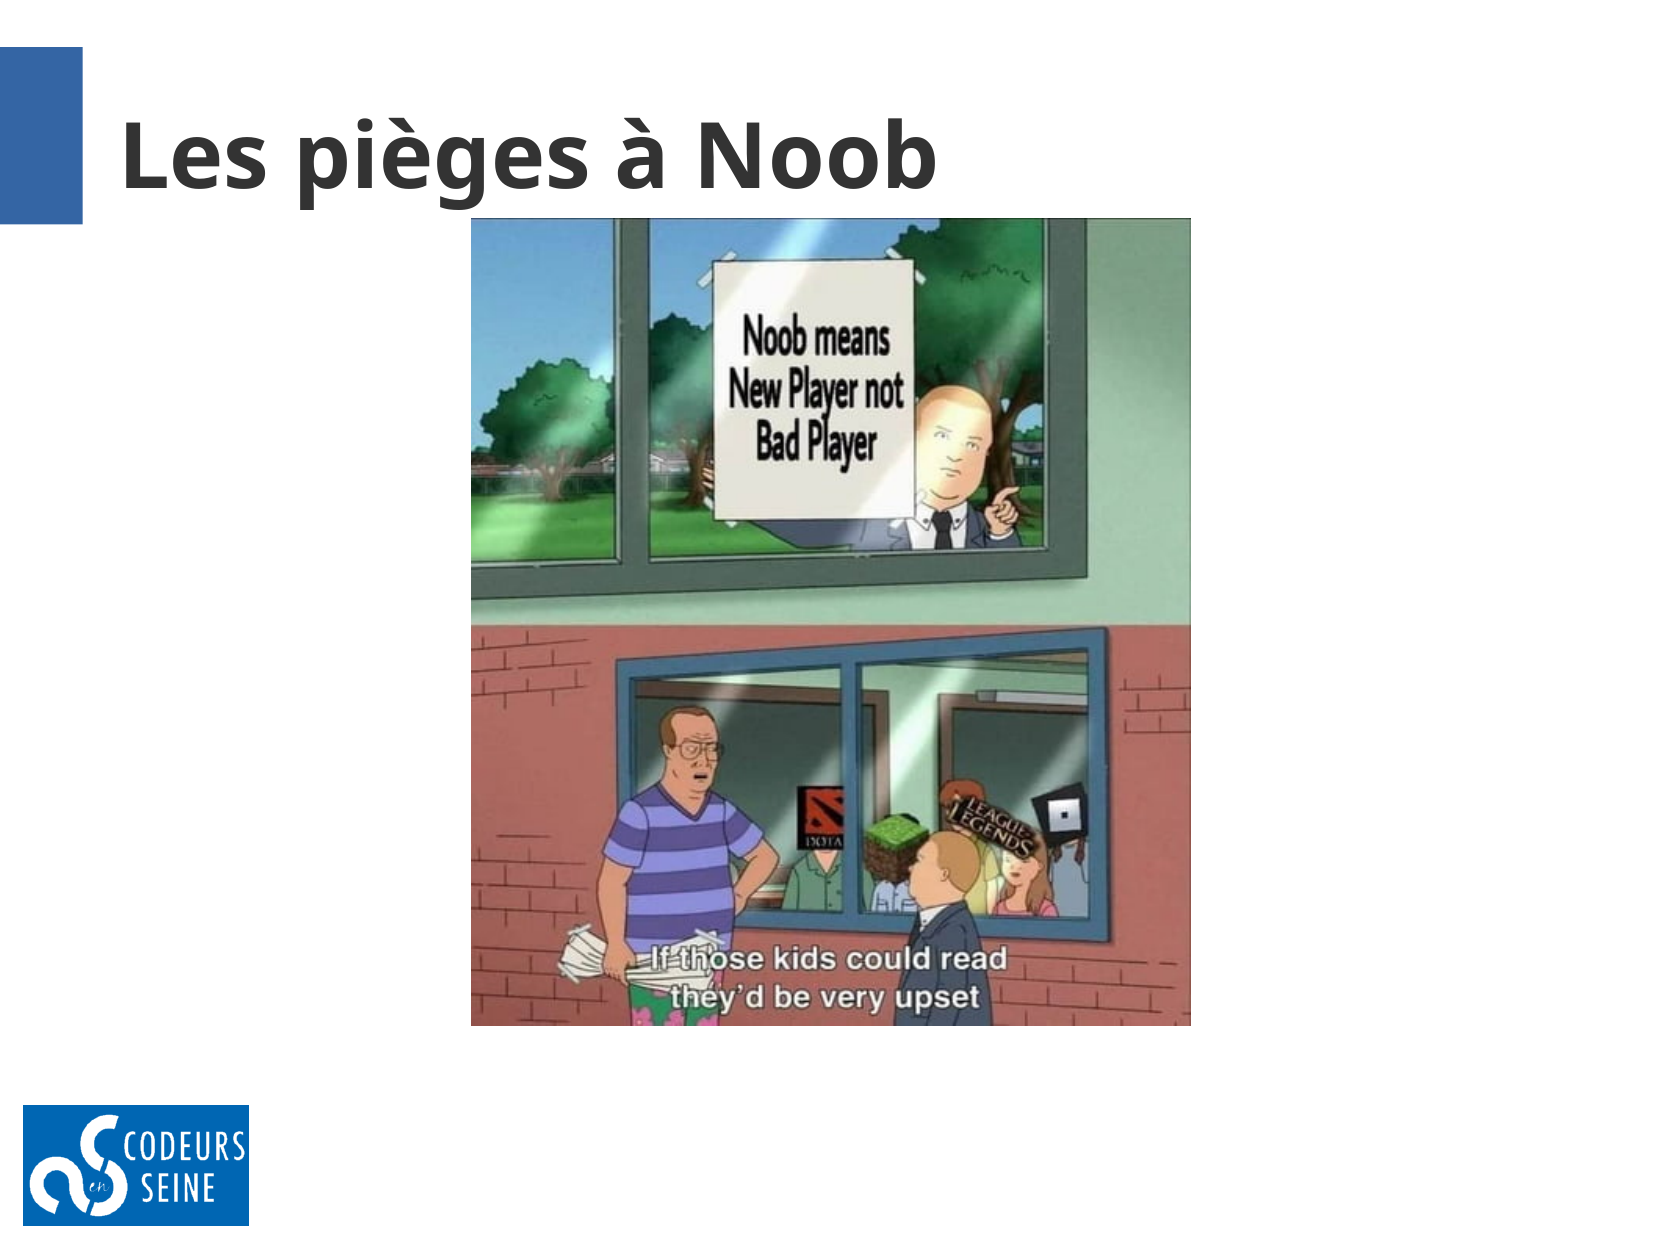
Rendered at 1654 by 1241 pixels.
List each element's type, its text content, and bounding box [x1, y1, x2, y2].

title Les pièges à Noob [118, 49, 1571, 257]
picture [23, 1105, 249, 1226]
picture [471, 218, 1191, 1026]
